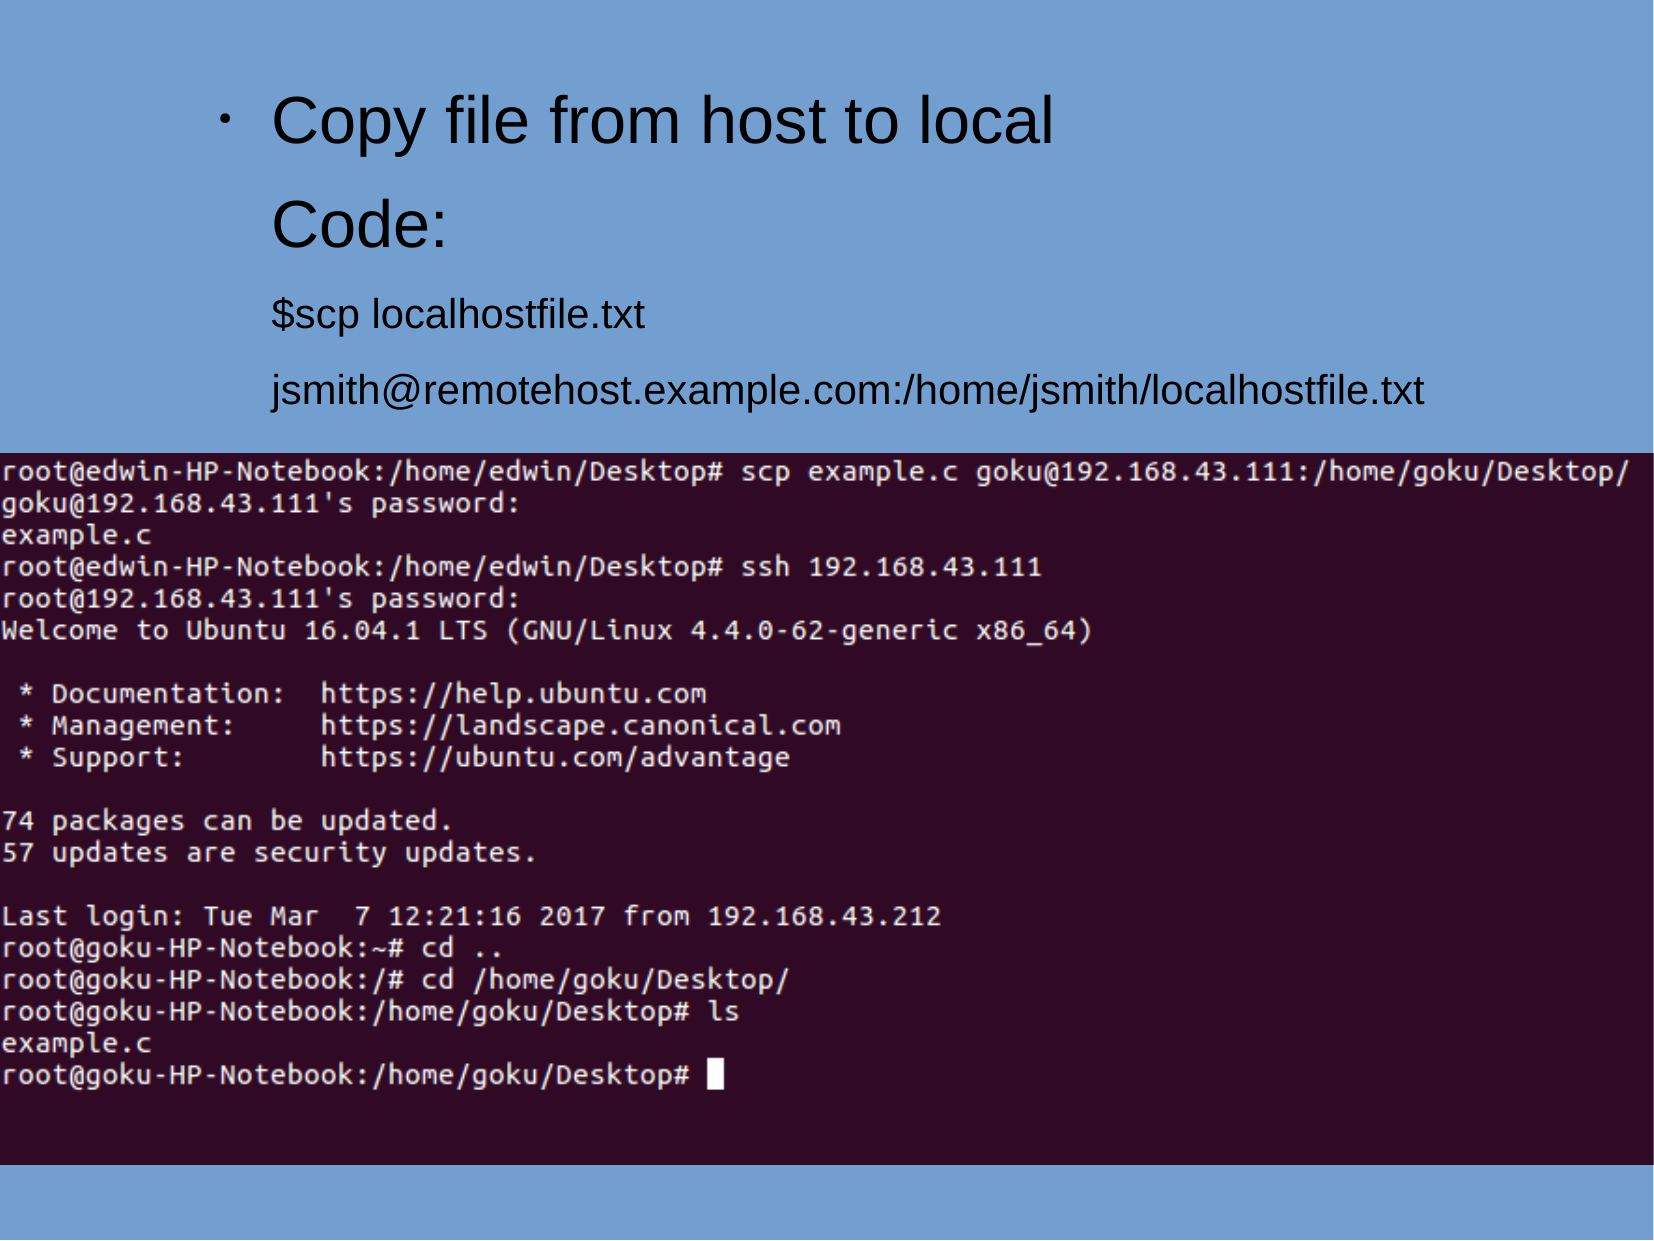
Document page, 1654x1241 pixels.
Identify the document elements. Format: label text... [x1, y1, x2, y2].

title [82, 49, 1571, 257]
list Copy file from host to local Code: $scp localhostfile.txt jsmith@remotehost.example.com:/home/jsmith/localhostfile.txt [200, 82, 1654, 453]
picture [0, 453, 1654, 1165]
